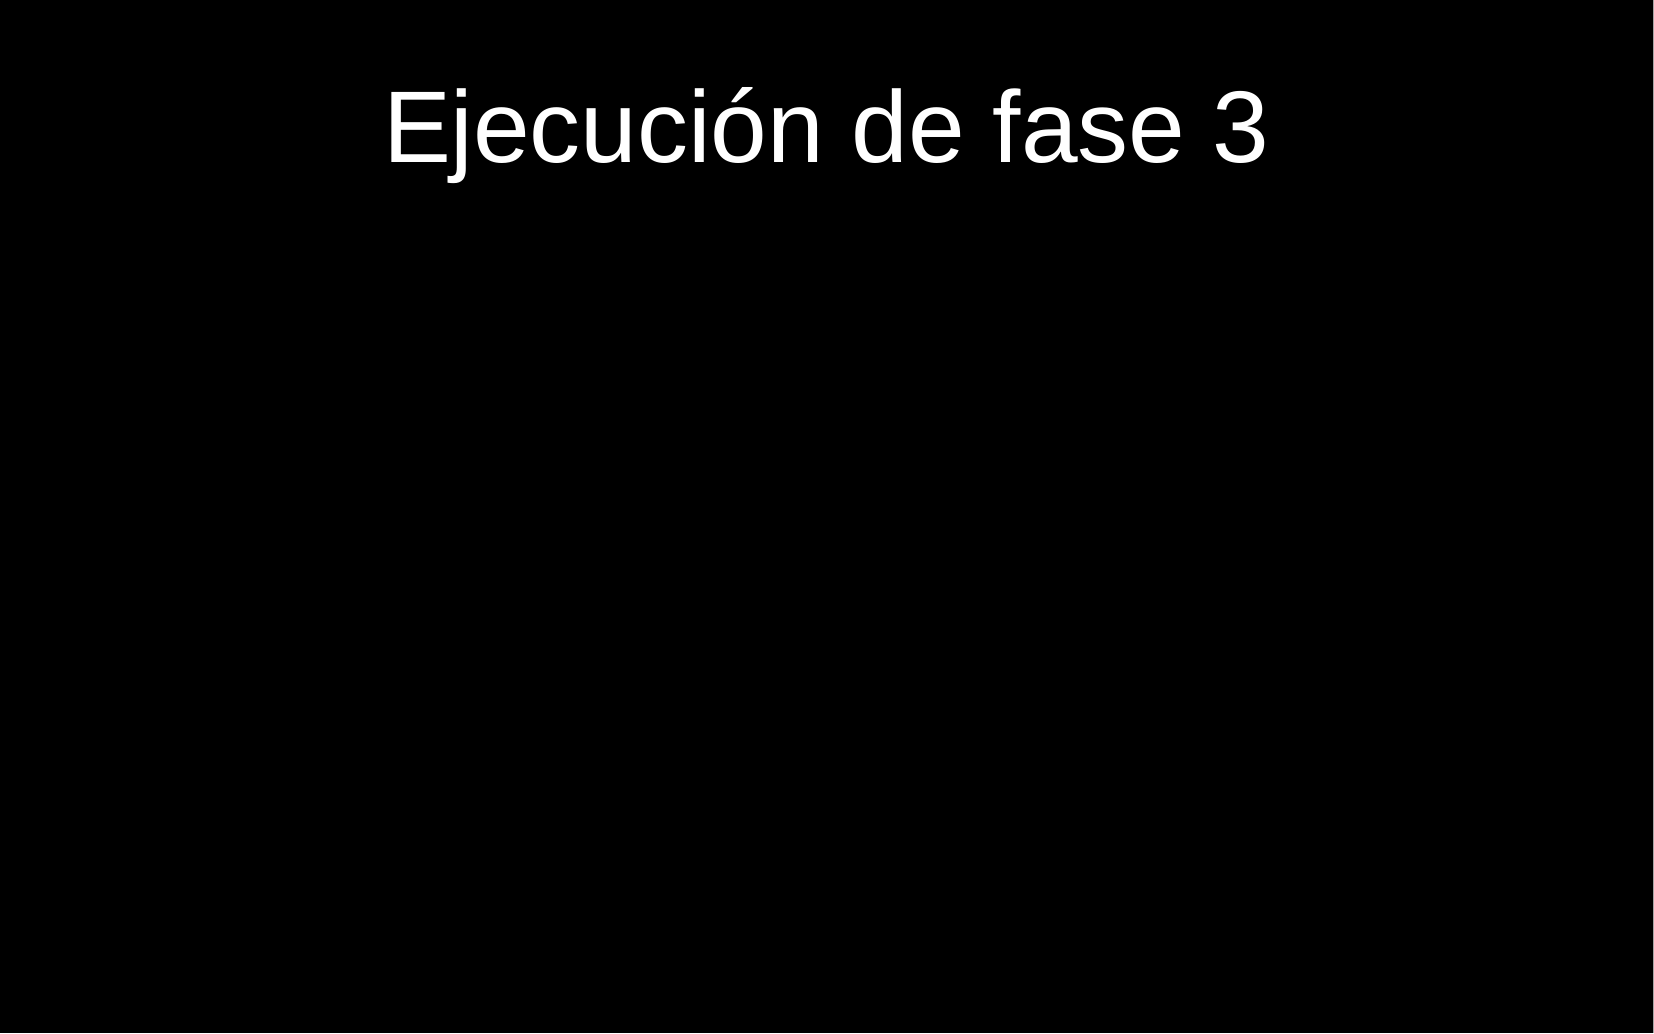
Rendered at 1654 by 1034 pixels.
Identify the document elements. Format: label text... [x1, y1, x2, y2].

title Ejecución de fase 3 [82, 41, 1571, 214]
